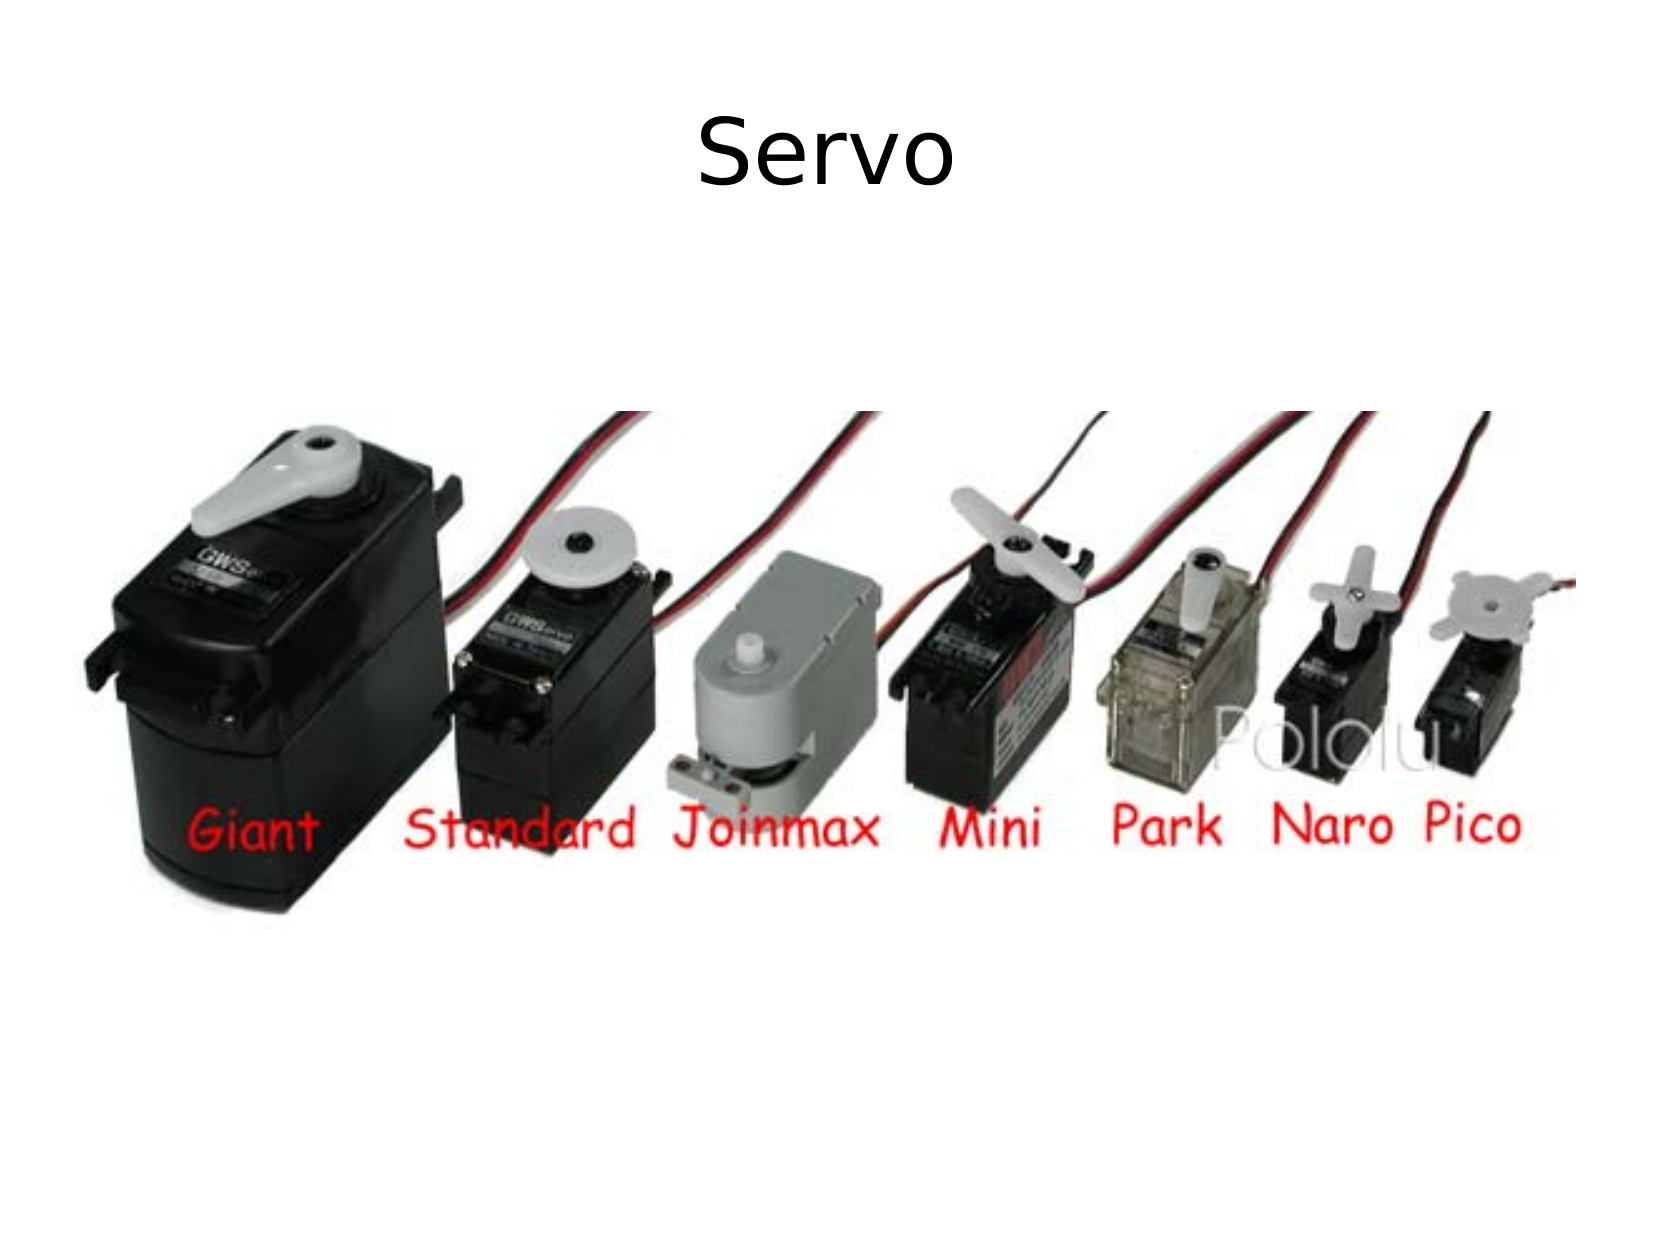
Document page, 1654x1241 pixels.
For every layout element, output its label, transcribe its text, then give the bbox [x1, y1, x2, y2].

picture [72, 411, 1576, 931]
title Servo [82, 49, 1571, 257]
